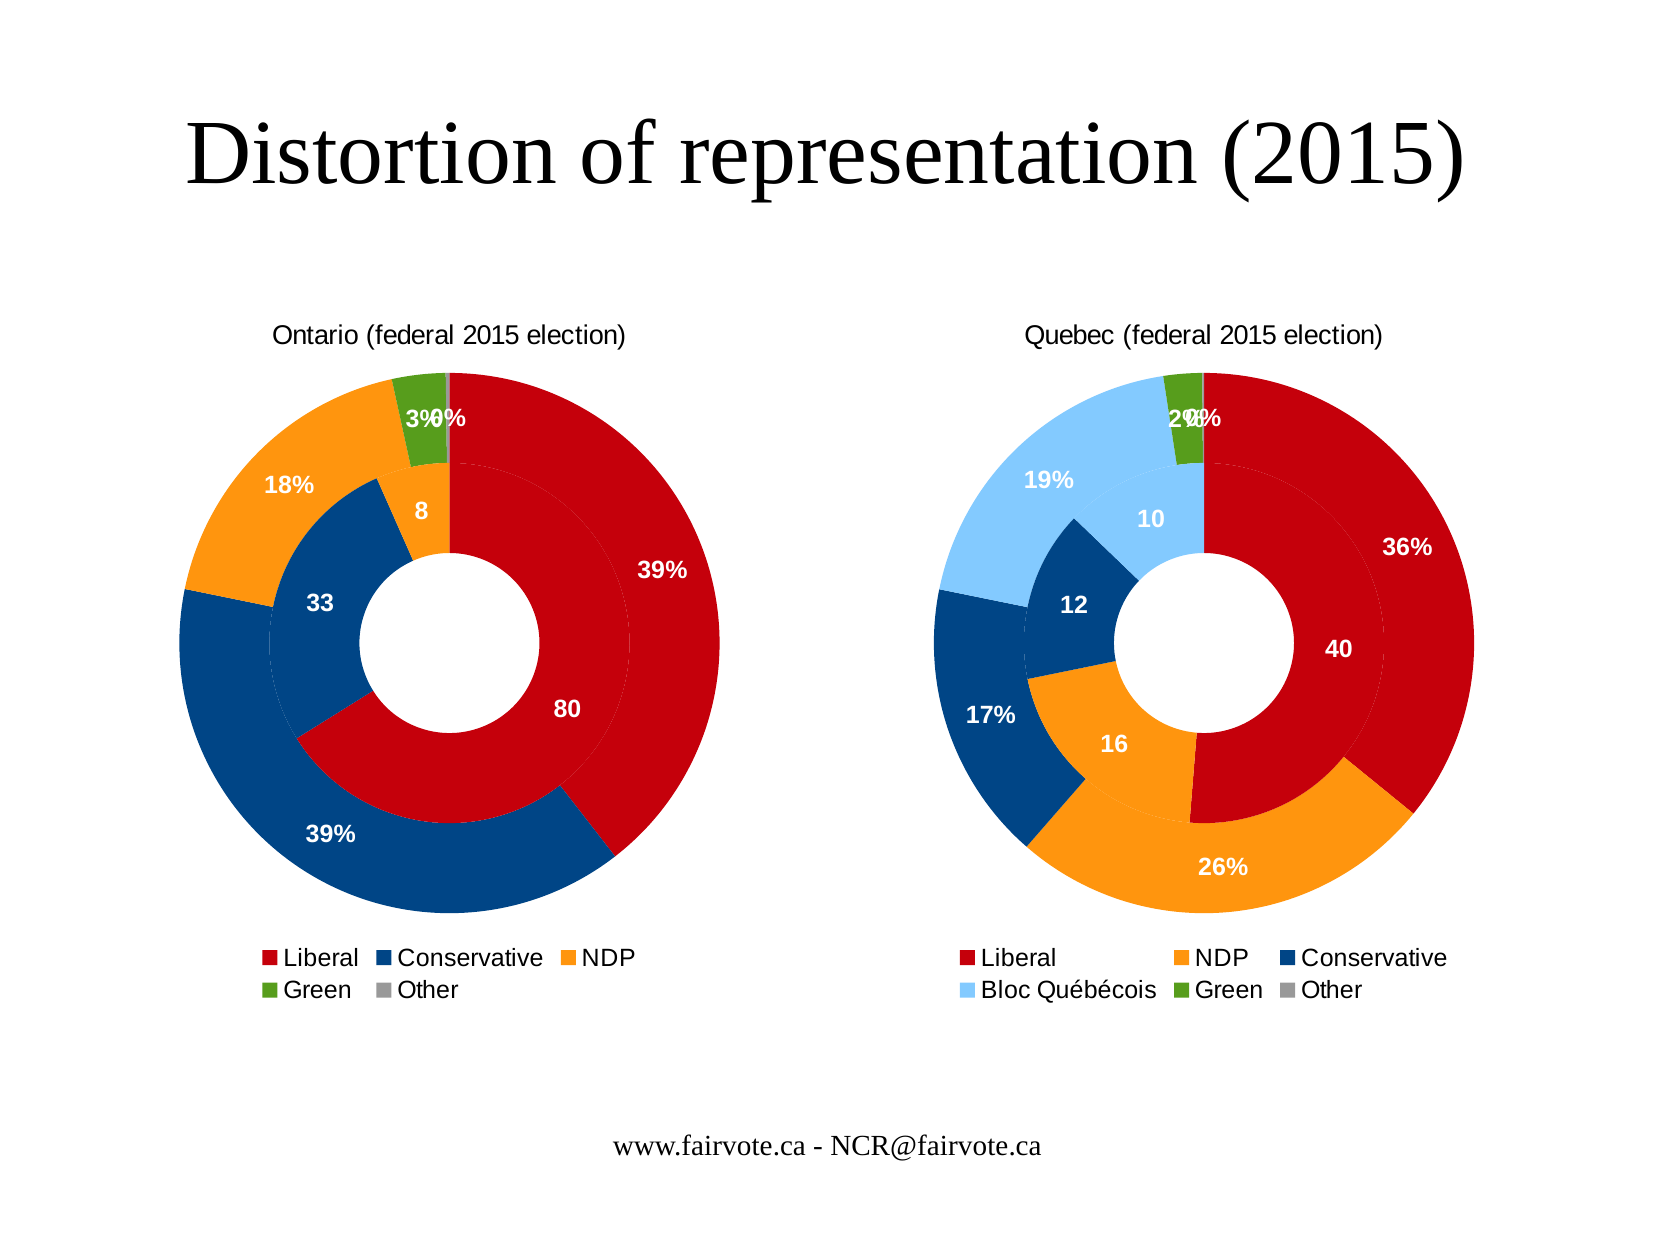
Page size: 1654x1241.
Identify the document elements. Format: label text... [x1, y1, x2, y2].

title Distortion of representation (2015) [82, 49, 1571, 257]
chart [94, 290, 805, 1010]
chart [849, 290, 1560, 1010]
